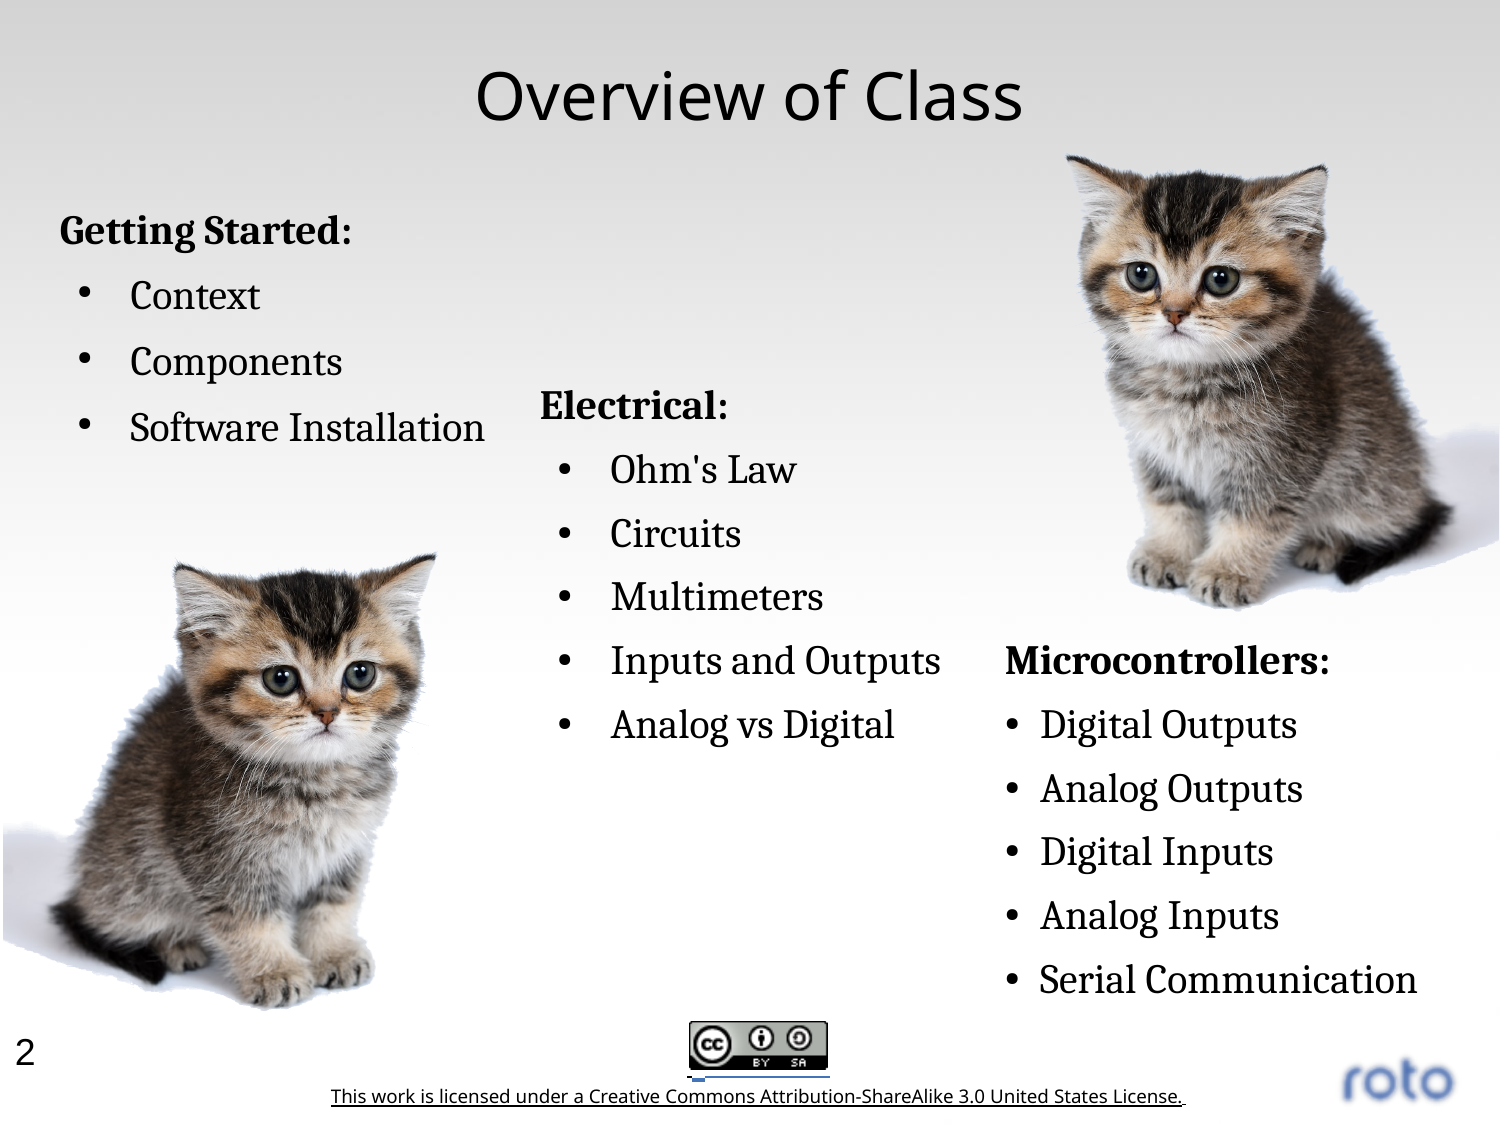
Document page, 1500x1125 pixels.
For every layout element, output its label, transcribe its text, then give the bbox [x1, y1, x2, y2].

picture [0, 0, 1500, 1125]
text_box Electrical: Ohm's Law Circuits Multimeters Inputs and Outputs Analog vs Digital [525, 375, 976, 757]
title Overview of Class [112, 0, 1388, 188]
list Getting Started: Context Components Software Installation [45, 195, 571, 460]
text_box Microcontrollers: Digital Outputs Analog Outputs Digital Inputs Analog Inputs Serial Communication [990, 630, 1500, 1012]
